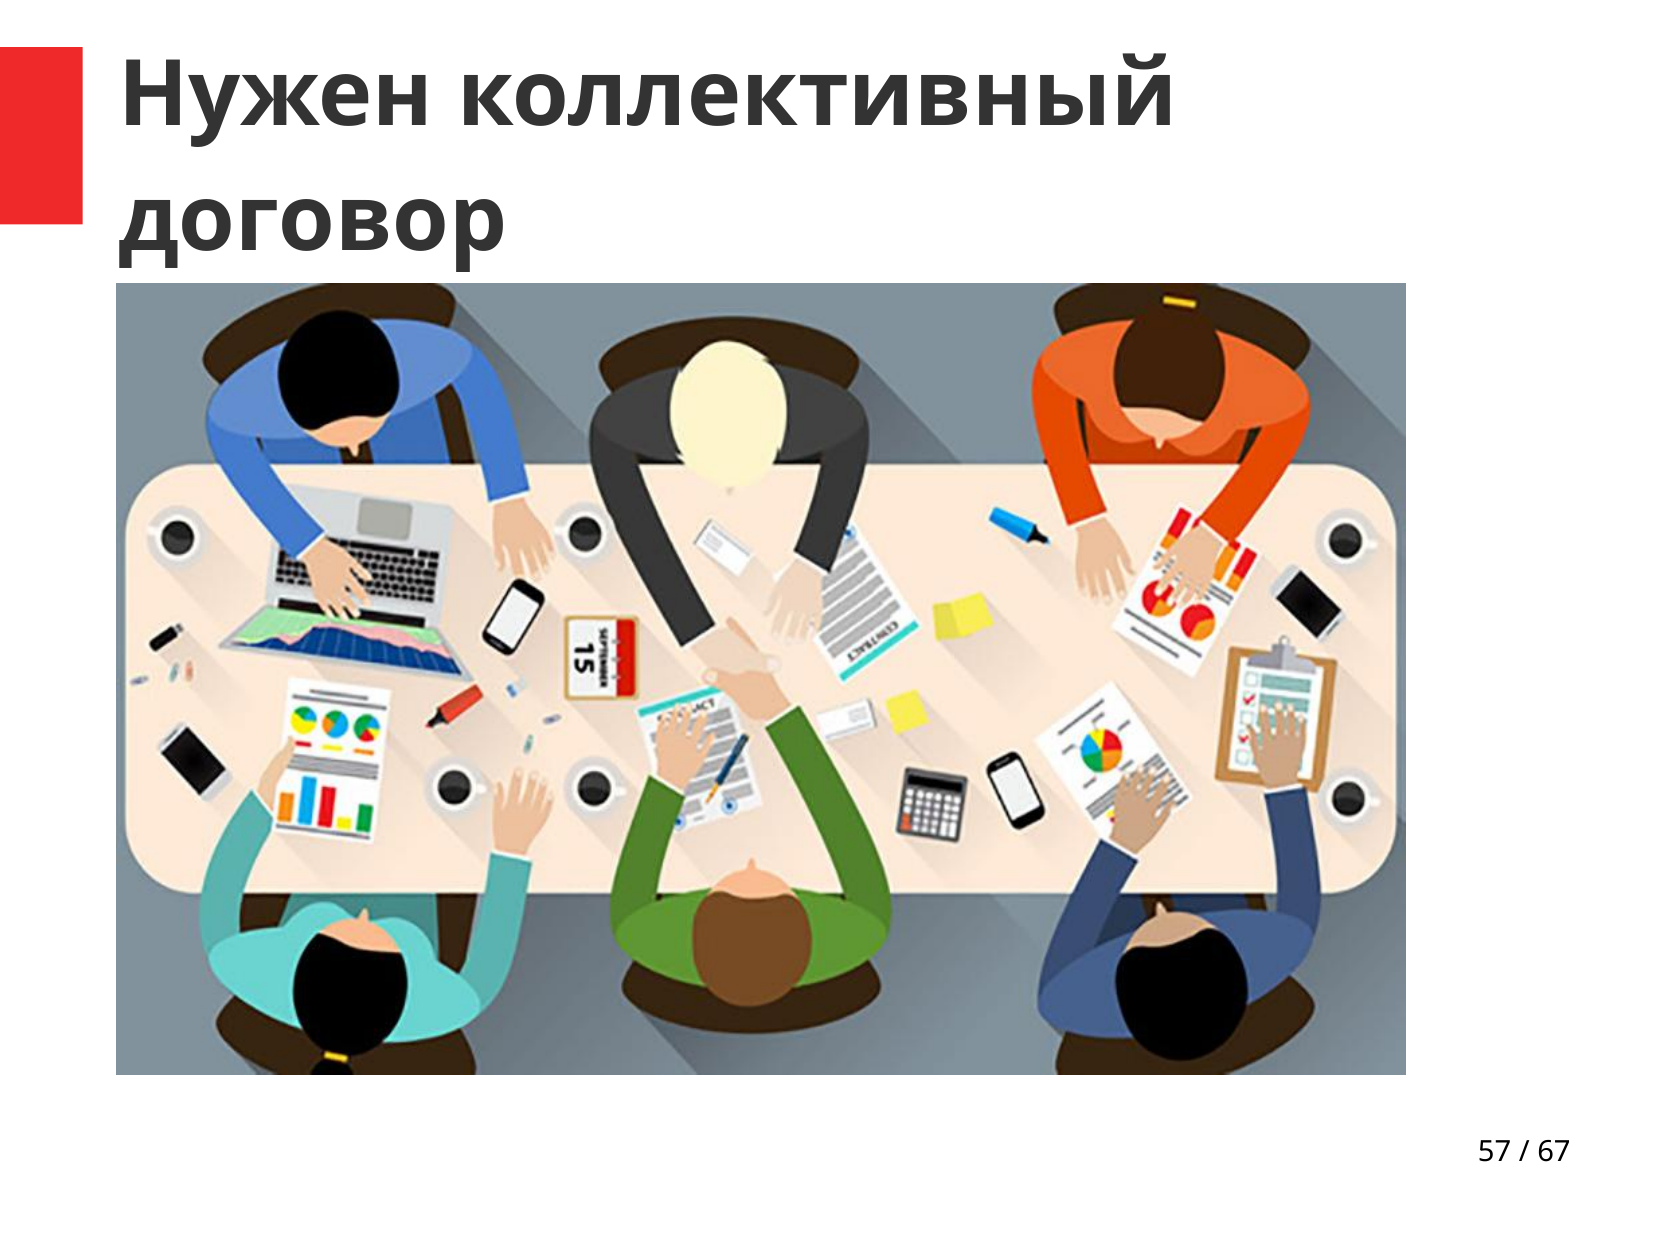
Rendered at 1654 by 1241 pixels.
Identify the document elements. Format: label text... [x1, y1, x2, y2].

title Нужен коллективный договор [118, 45, 1571, 260]
picture [116, 283, 1406, 1075]
